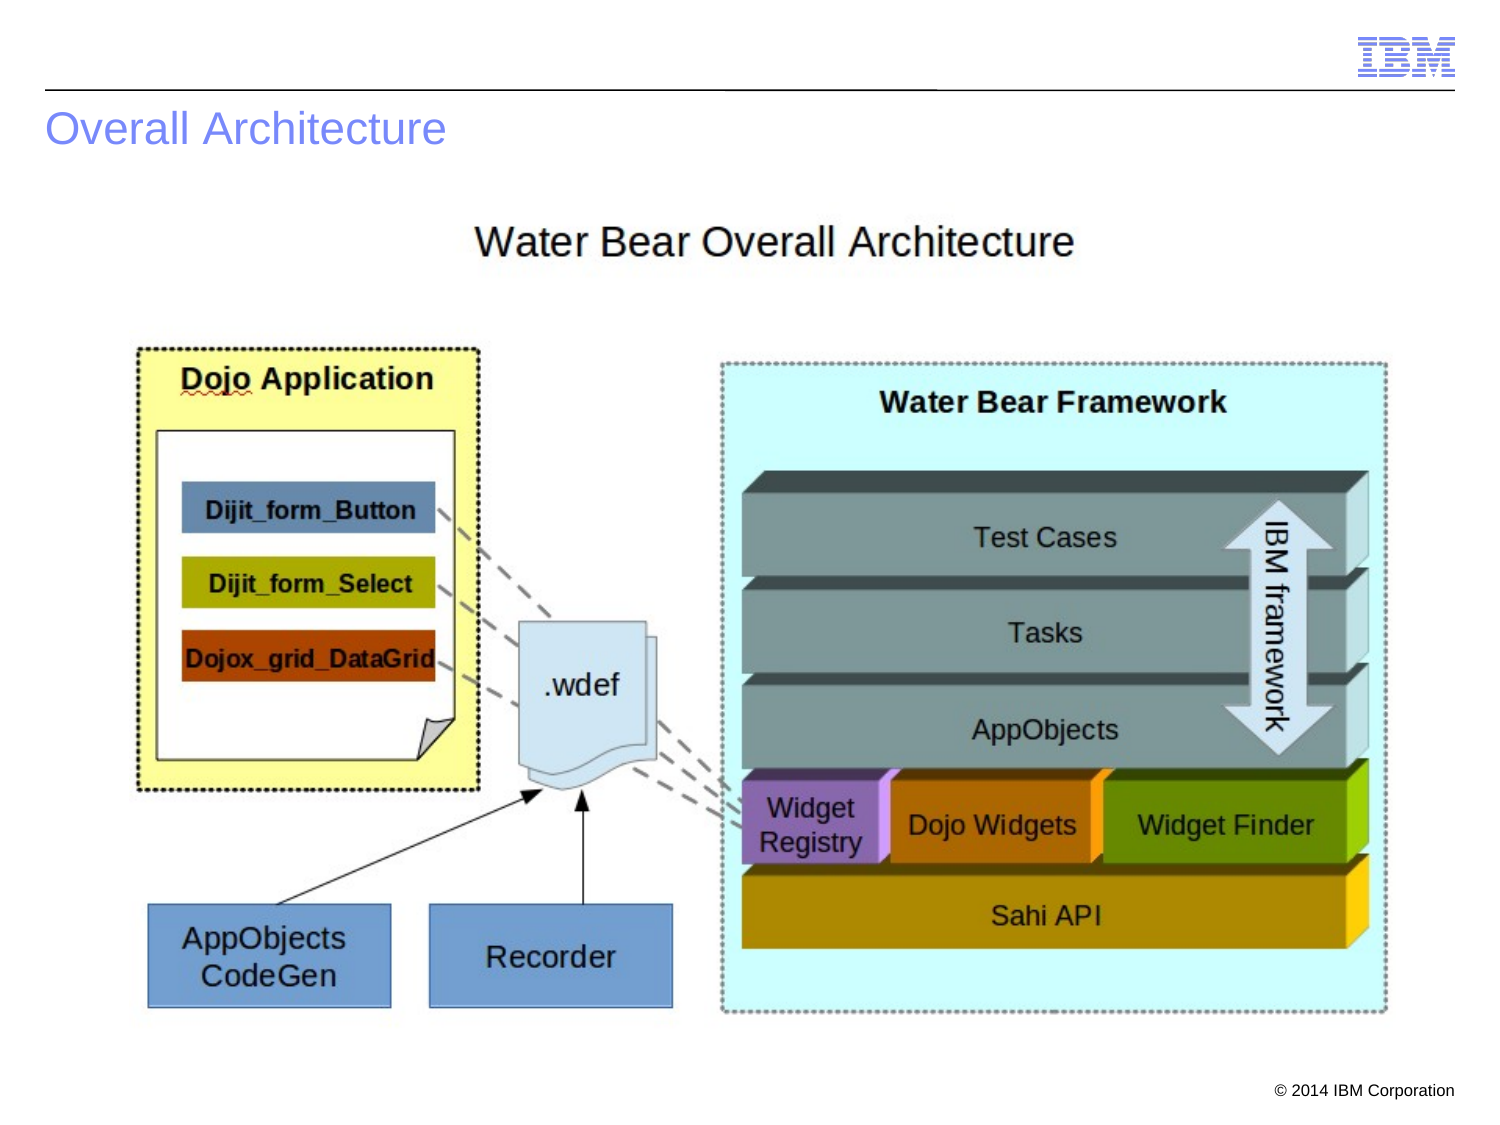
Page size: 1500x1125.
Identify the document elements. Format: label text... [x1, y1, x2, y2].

picture [1358, 37, 1455, 77]
list [29, 307, 1455, 1043]
picture [129, 202, 1396, 1032]
title Overall Architecture [29, 97, 1455, 203]
